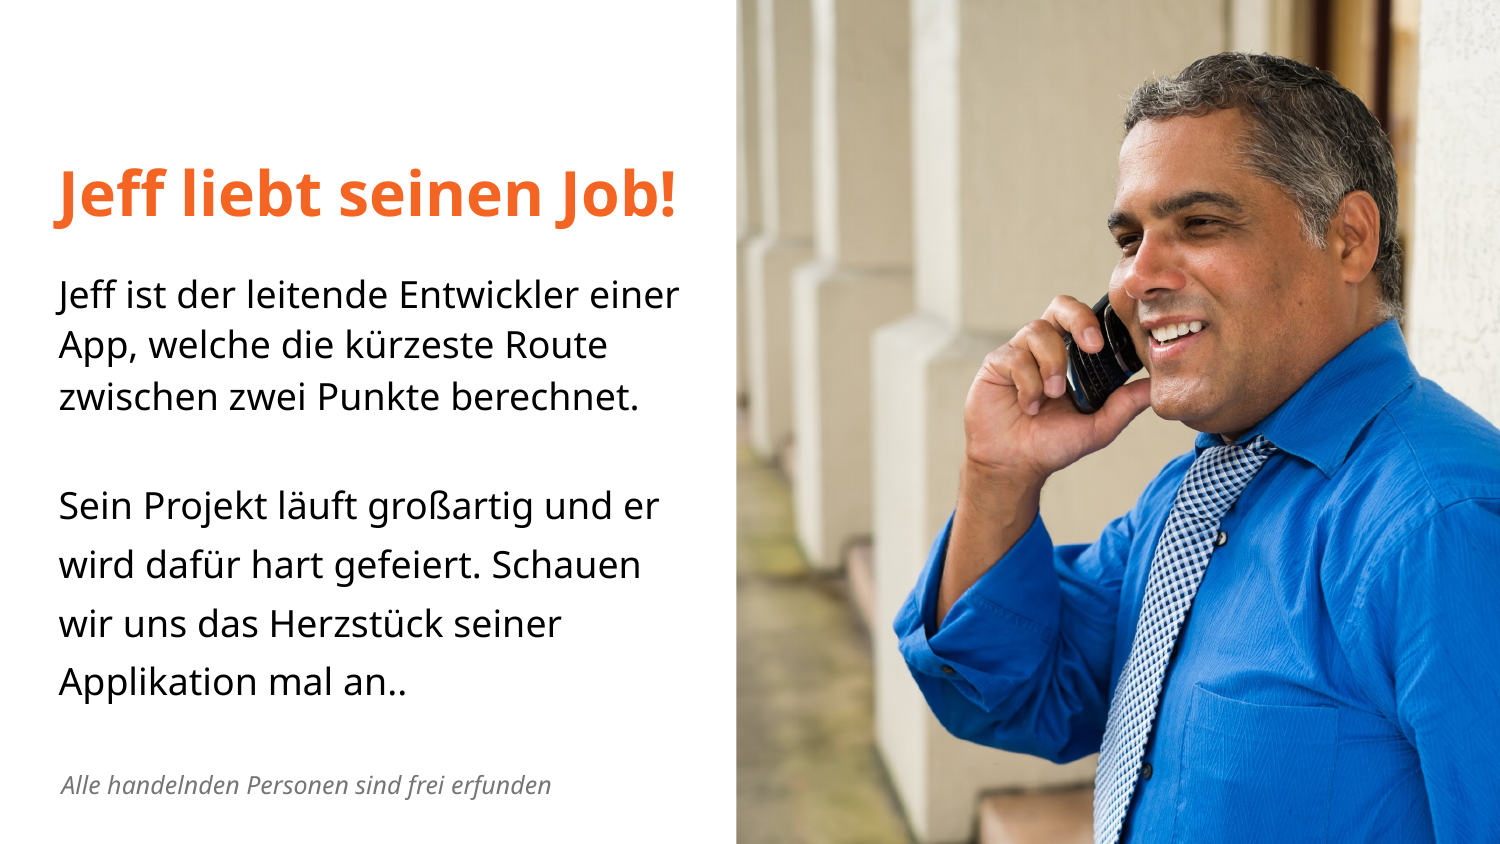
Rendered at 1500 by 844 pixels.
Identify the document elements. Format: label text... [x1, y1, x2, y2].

text_box Alle handelnden Personen sind frei erfunden [46, 763, 1071, 806]
subtitle Jeff liebt seinen Job! Jeff ist der leitende Entwickler einer App, welche die kürzeste Route zwischen zwei Punkte berechnet. Sein Projekt läuft großartig und er wird dafür hart gefeiert. Schauen wir uns das Herzstück seiner Applikation mal an.. [43, 107, 708, 737]
picture [736, 0, 1500, 844]
